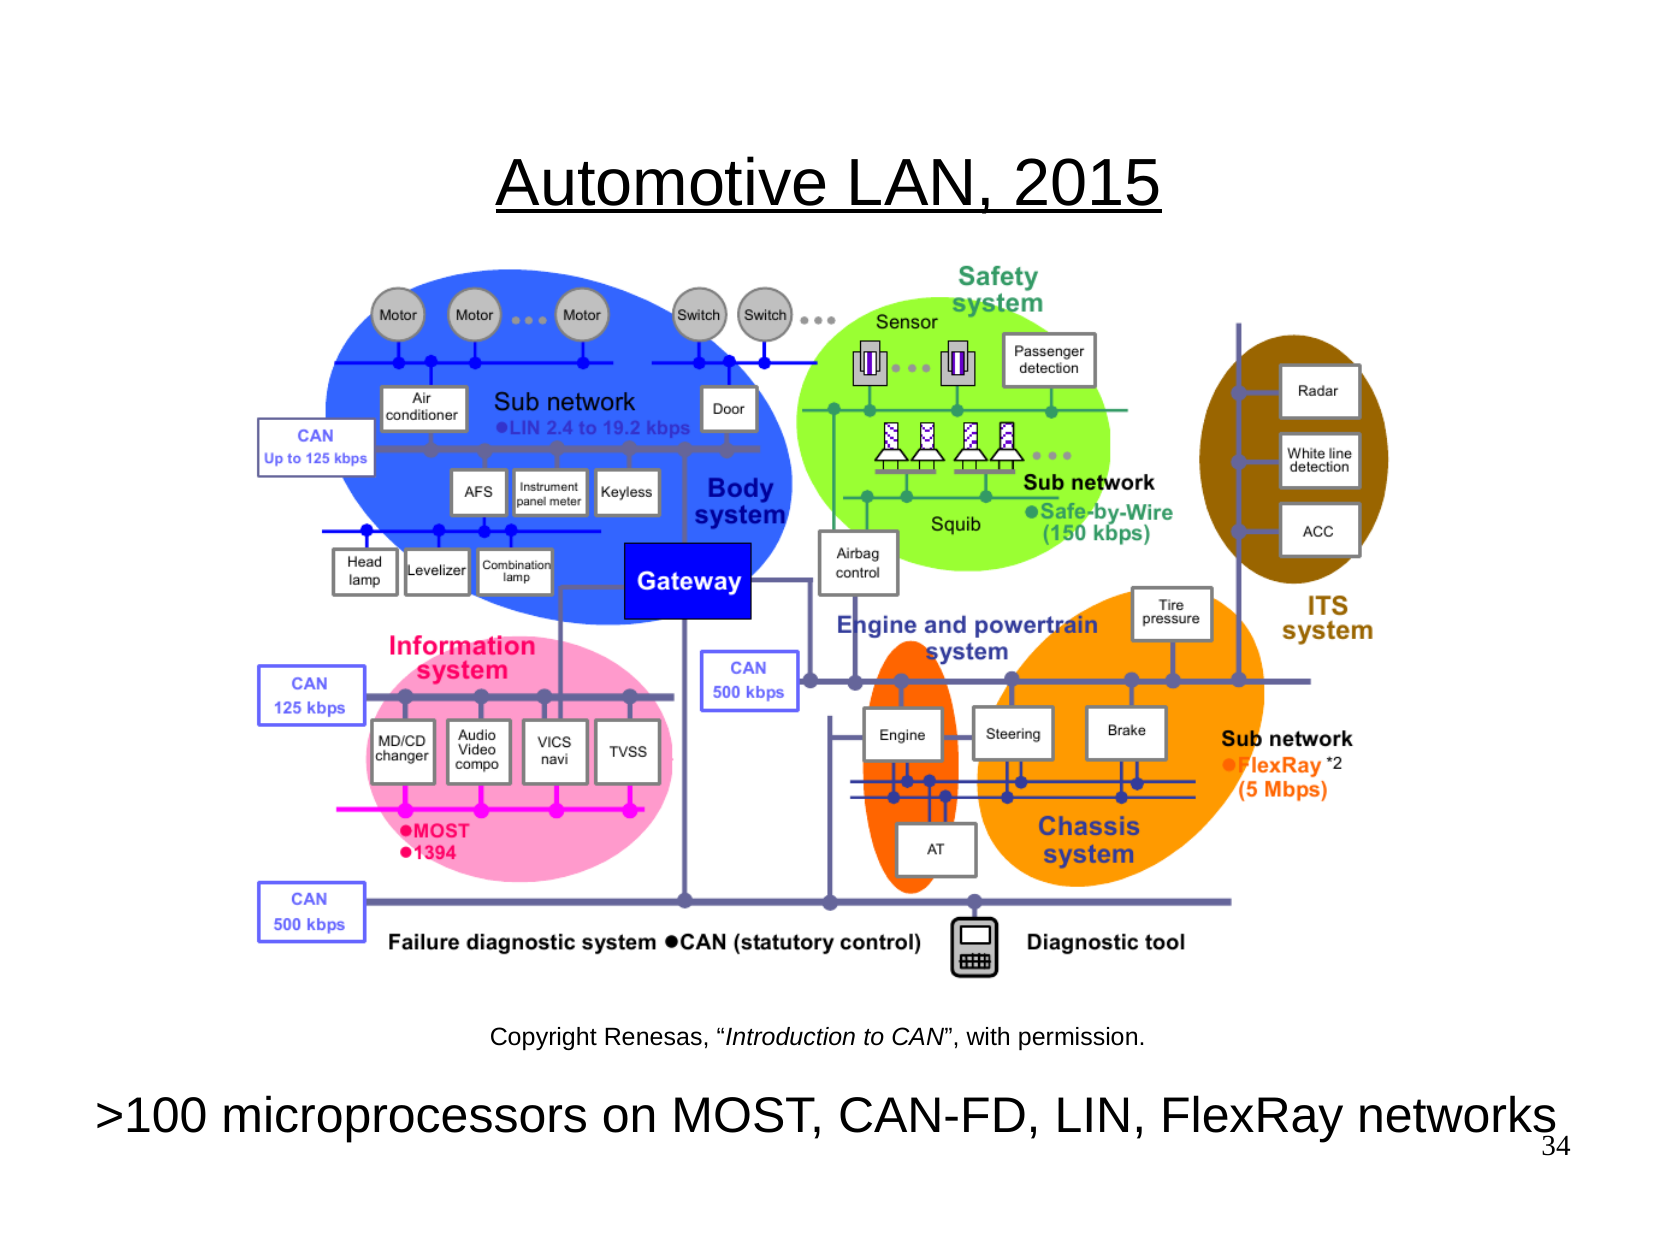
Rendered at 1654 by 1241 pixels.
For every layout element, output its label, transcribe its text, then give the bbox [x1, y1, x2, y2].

picture [215, 286, 1416, 994]
text_box Copyright Renesas, “Introduction to CAN”, with permission. [475, 1015, 1161, 1059]
text_box >100 microprocessors on MOST, CAN-FD, LIN, FlexRay networks [80, 1080, 1574, 1151]
title Automotive LAN, 2015 [84, 78, 1573, 286]
